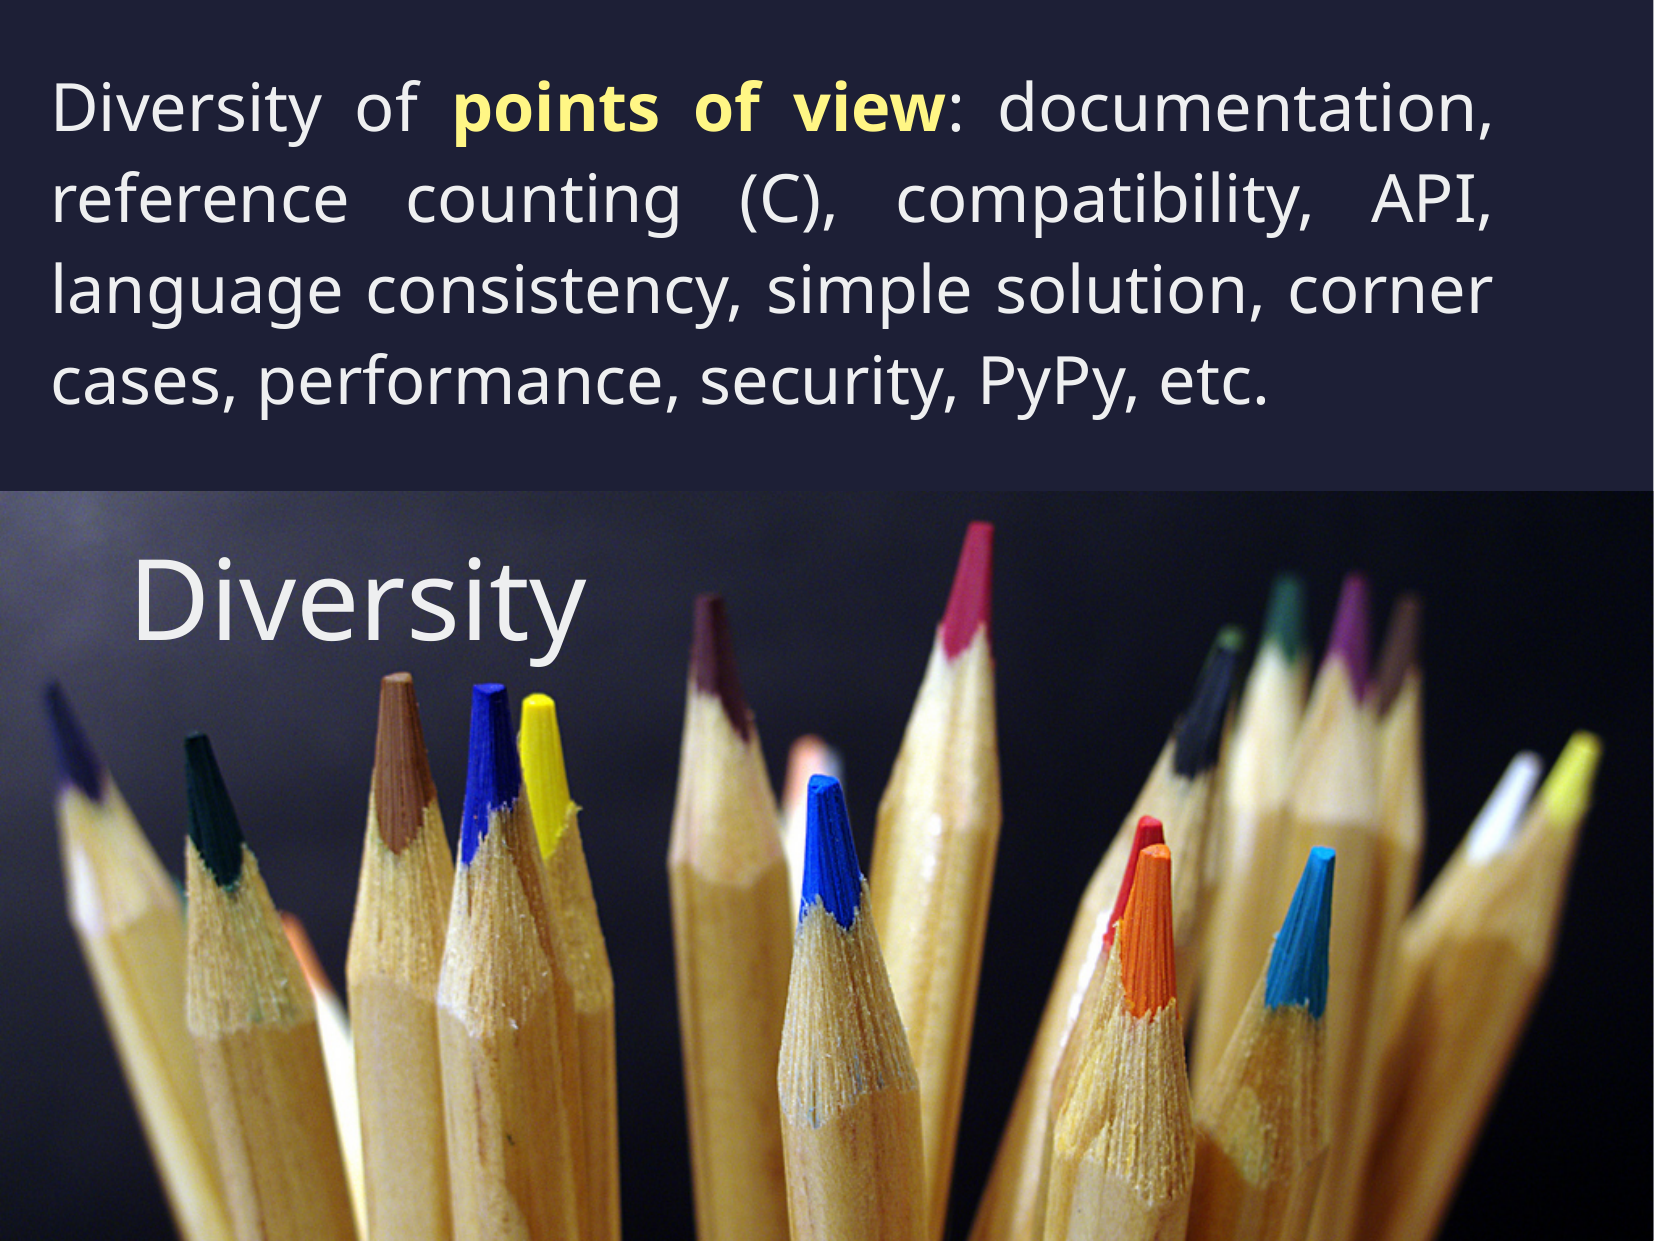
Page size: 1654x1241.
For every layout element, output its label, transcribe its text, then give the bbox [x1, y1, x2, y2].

text_box Diversity [113, 512, 650, 653]
picture [0, 491, 1654, 1241]
text_box Diversity of points of view: documentation, reference counting (C), compatibility, API, language consistency, simple solution, corner cases, performance, security, PyPy, etc. [35, 53, 1613, 514]
